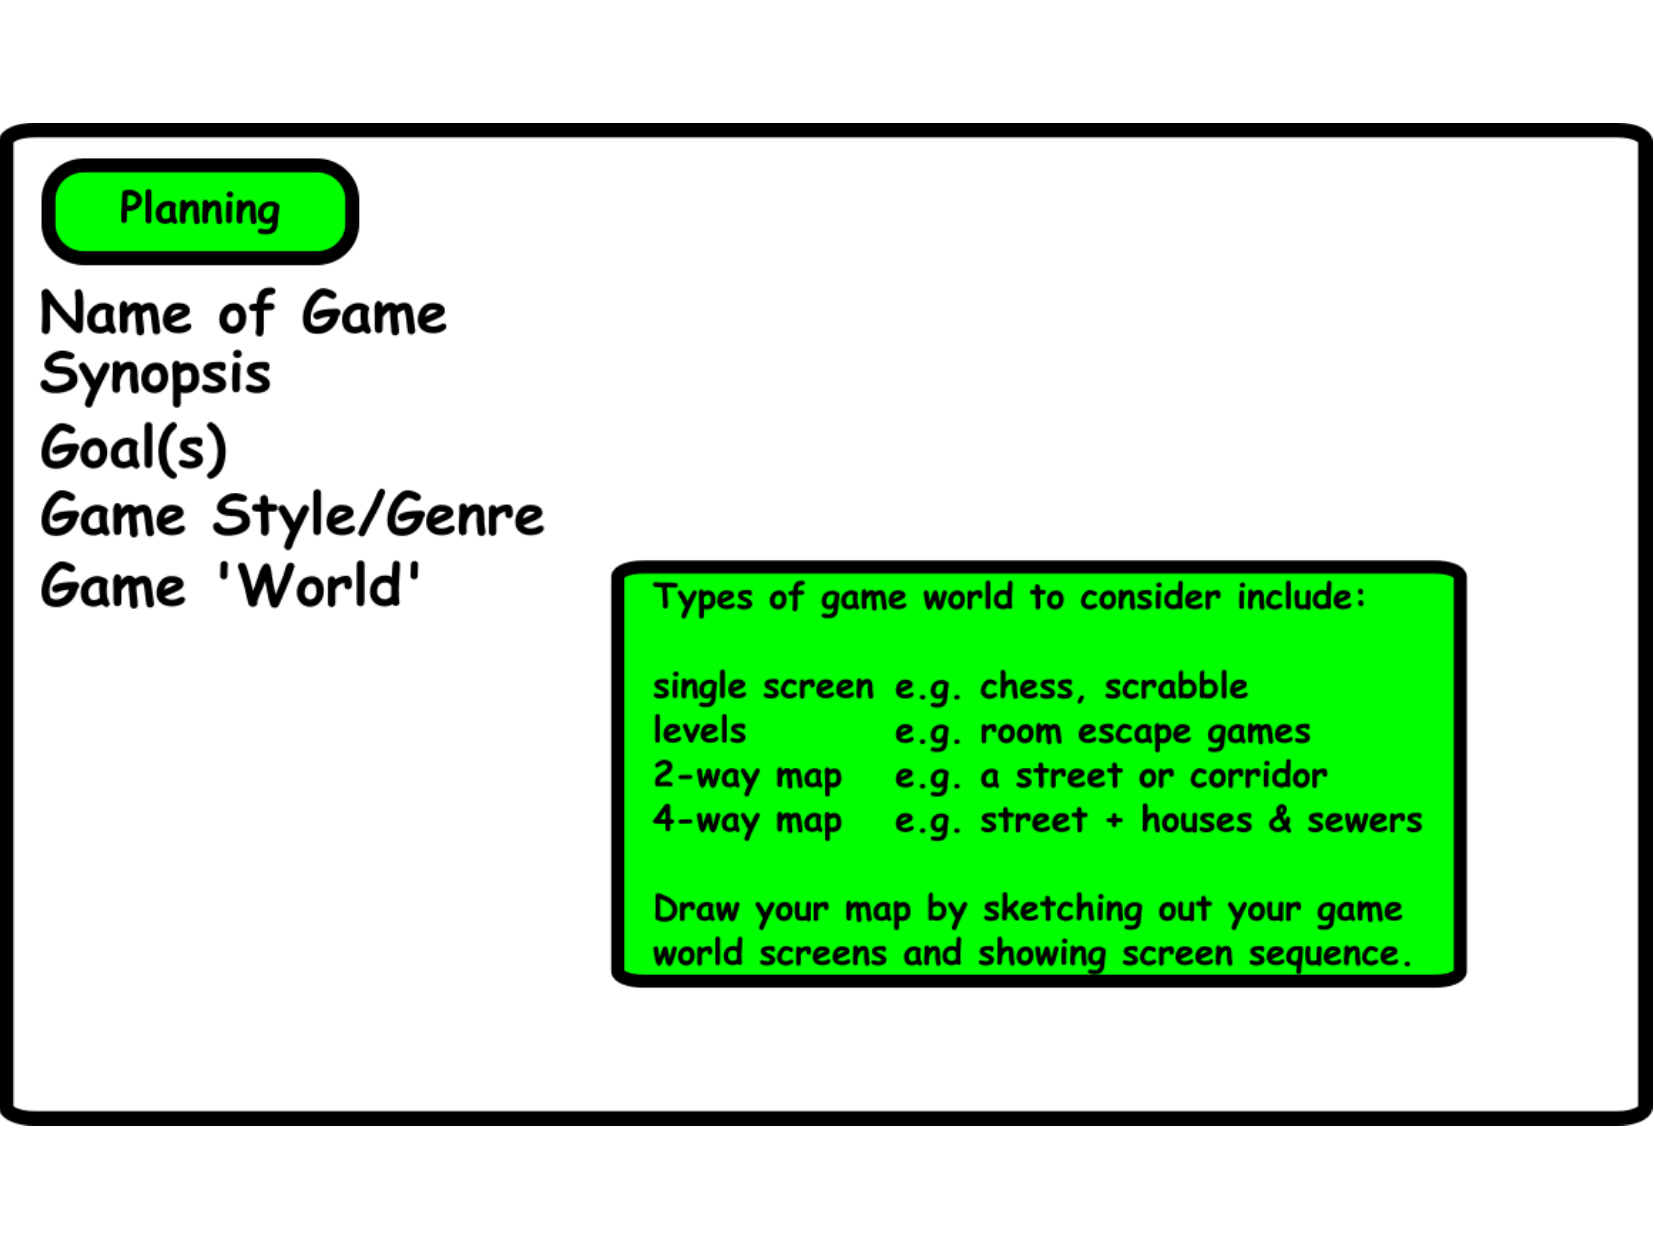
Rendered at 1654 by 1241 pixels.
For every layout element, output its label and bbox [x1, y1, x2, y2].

picture [0, 123, 1653, 1126]
